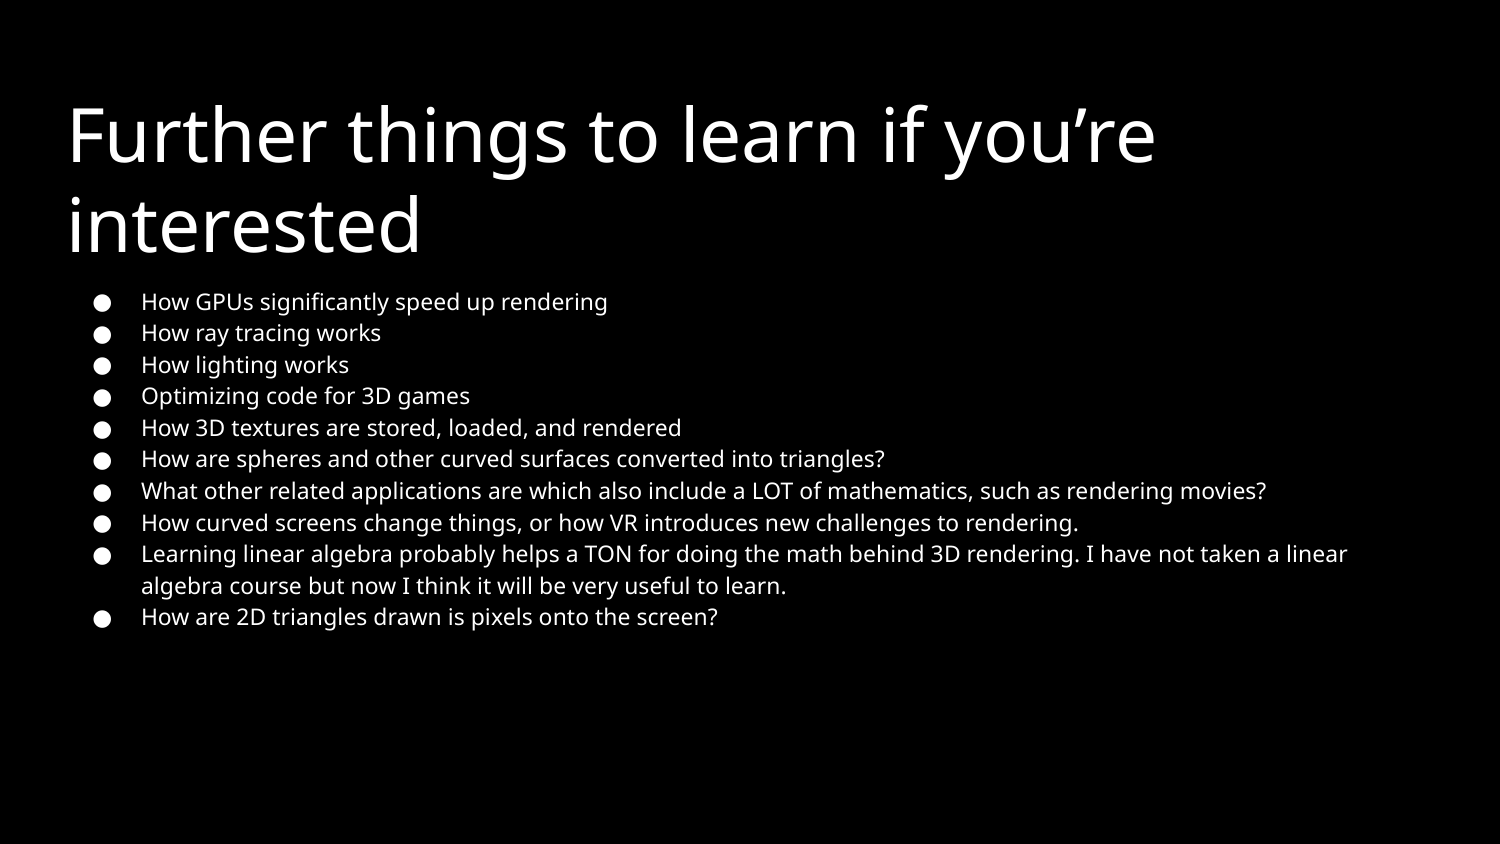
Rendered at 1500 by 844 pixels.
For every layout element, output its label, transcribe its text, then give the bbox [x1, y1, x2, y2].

list How GPUs significantly speed up rendering How ray tracing works How lighting works Optimizing code for 3D games How 3D textures are stored, loaded, and rendered How are spheres and other curved surfaces converted into triangles? What other related applications are which also include a LOT of mathematics, such as rendering movies? How curved screens change things, or how VR introduces new challenges to rendering. Learning linear algebra probably helps a TON for doing the math behind 3D rendering. I have not taken a linear algebra course but now I think it will be very useful to learn. How are 2D triangles drawn is pixels onto the screen? [51, 268, 1449, 750]
title Further things to learn if you’re interested [51, 72, 1449, 167]
